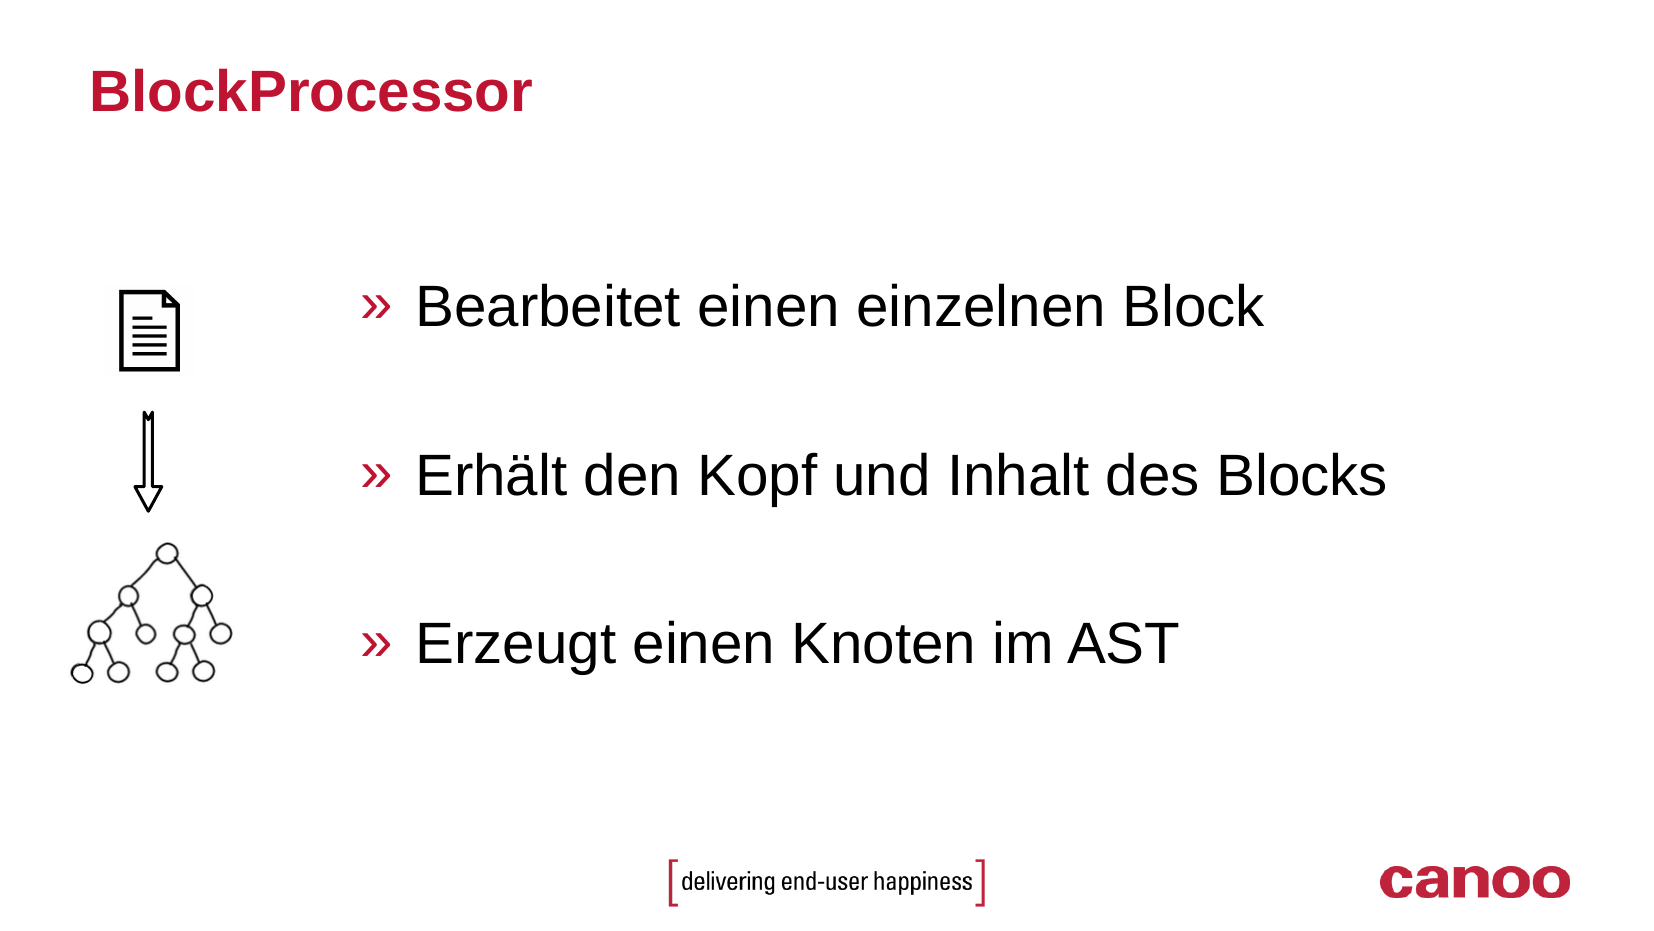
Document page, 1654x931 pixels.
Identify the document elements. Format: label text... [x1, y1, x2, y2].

picture [60, 540, 241, 691]
list Bearbeitet einen einzelnen Block Erhält den Kopf und Inhalt des Blocks Erzeugt einen Knoten im AST [345, 260, 1486, 786]
picture [104, 285, 195, 376]
title BlockProcessor [75, 45, 1591, 136]
picture [1380, 866, 1570, 898]
picture [662, 855, 991, 910]
